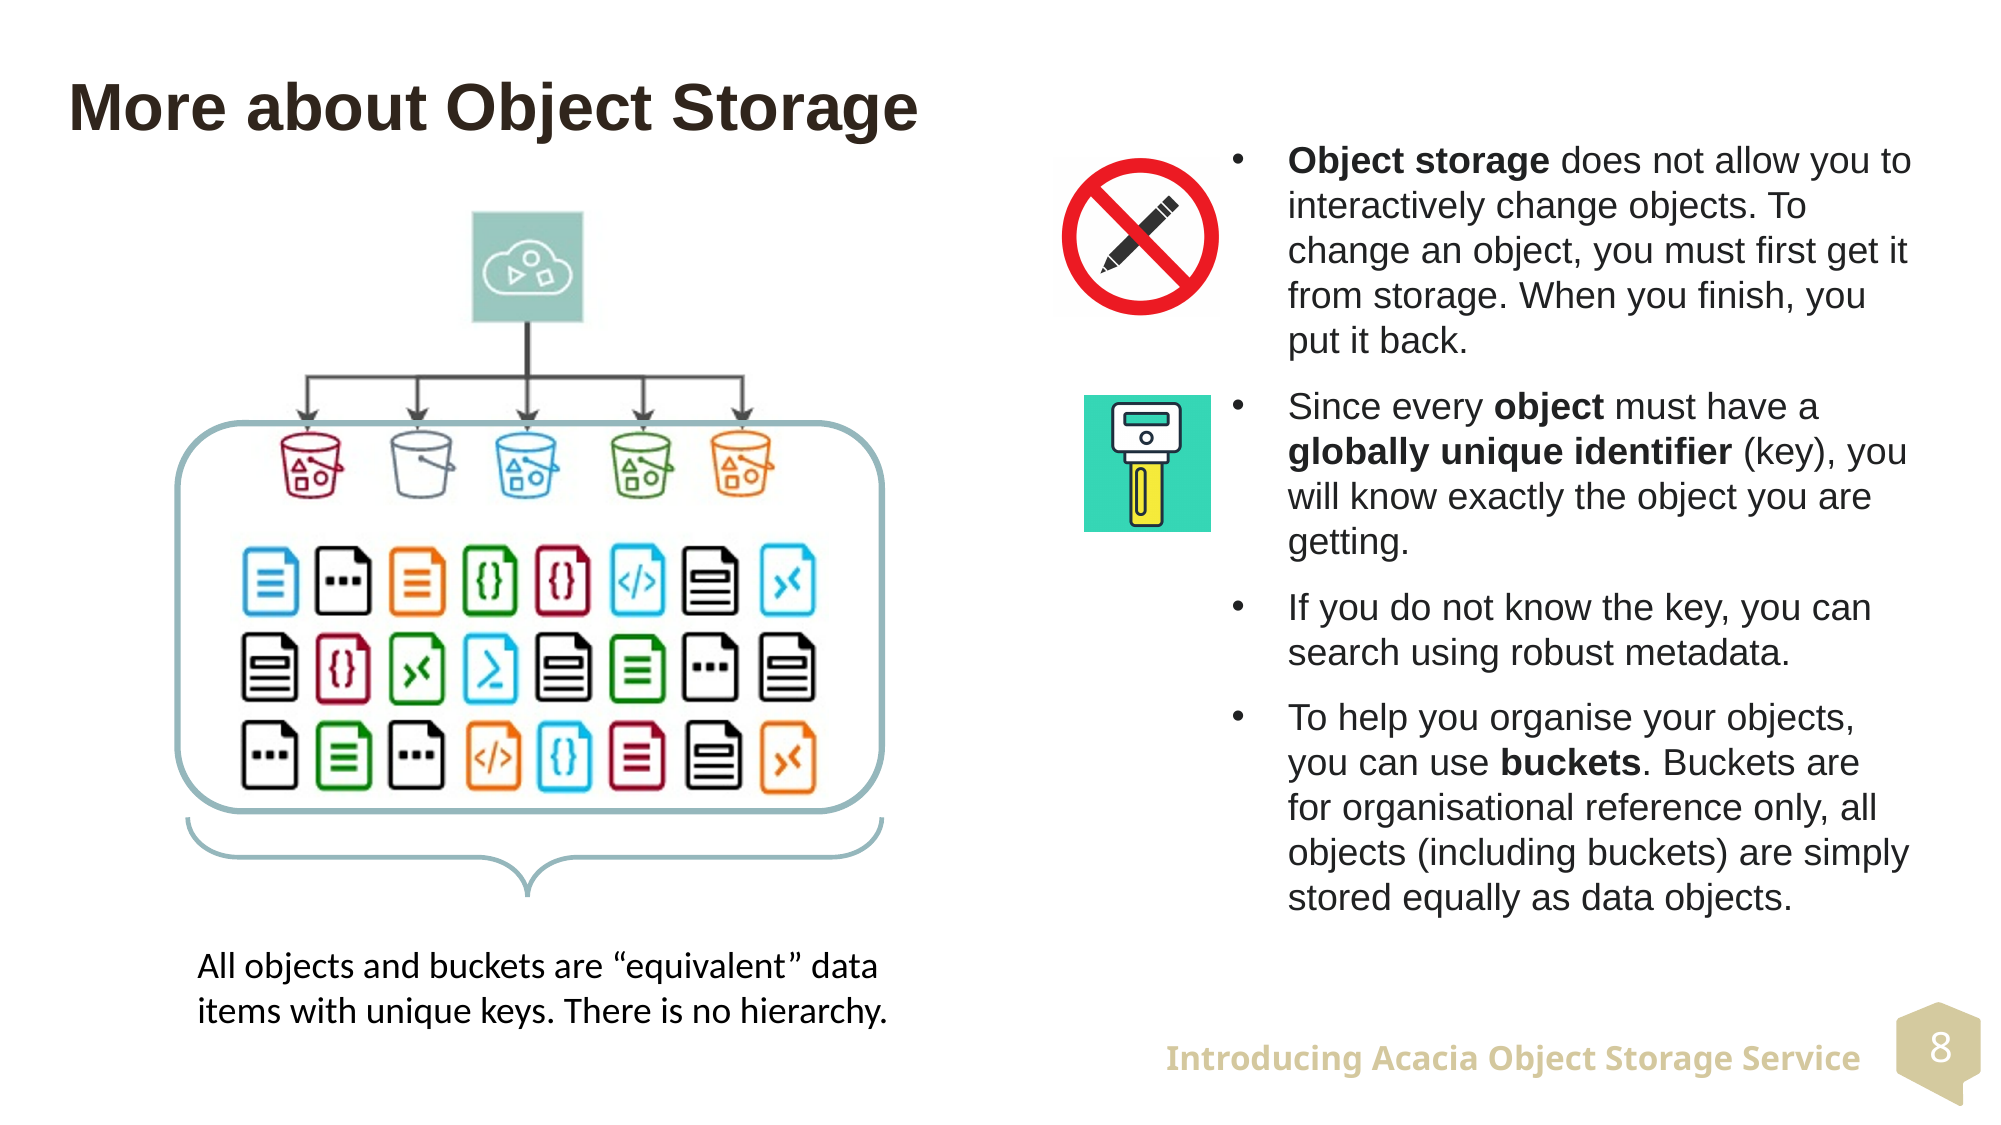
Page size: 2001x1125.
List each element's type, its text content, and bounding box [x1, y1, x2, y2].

text_box Object storage does not allow you to interactively change objects. To change an object, you must first get it from storage. When you finish, you put it back. Since every object must have a globally unique identifier (key), you will know exactly the object you are getting. If you do not know the key, you can search using robust metadata. To help you organise your objects, you can use buckets. Buckets are for organisational reference only, all objects (including buckets) are simply stored equally as data objects. [1216, 128, 1929, 926]
picture [230, 427, 829, 808]
picture [230, 200, 829, 420]
text_box All objects and buckets are “equivalent” data items with unique keys. There is no hierarchy. [182, 933, 958, 1039]
text_box More about Object Storage [53, 56, 1932, 227]
picture [1084, 395, 1211, 532]
picture [1053, 157, 1220, 317]
list Introducing Acacia Object Storage Service [1021, 1023, 1878, 1082]
